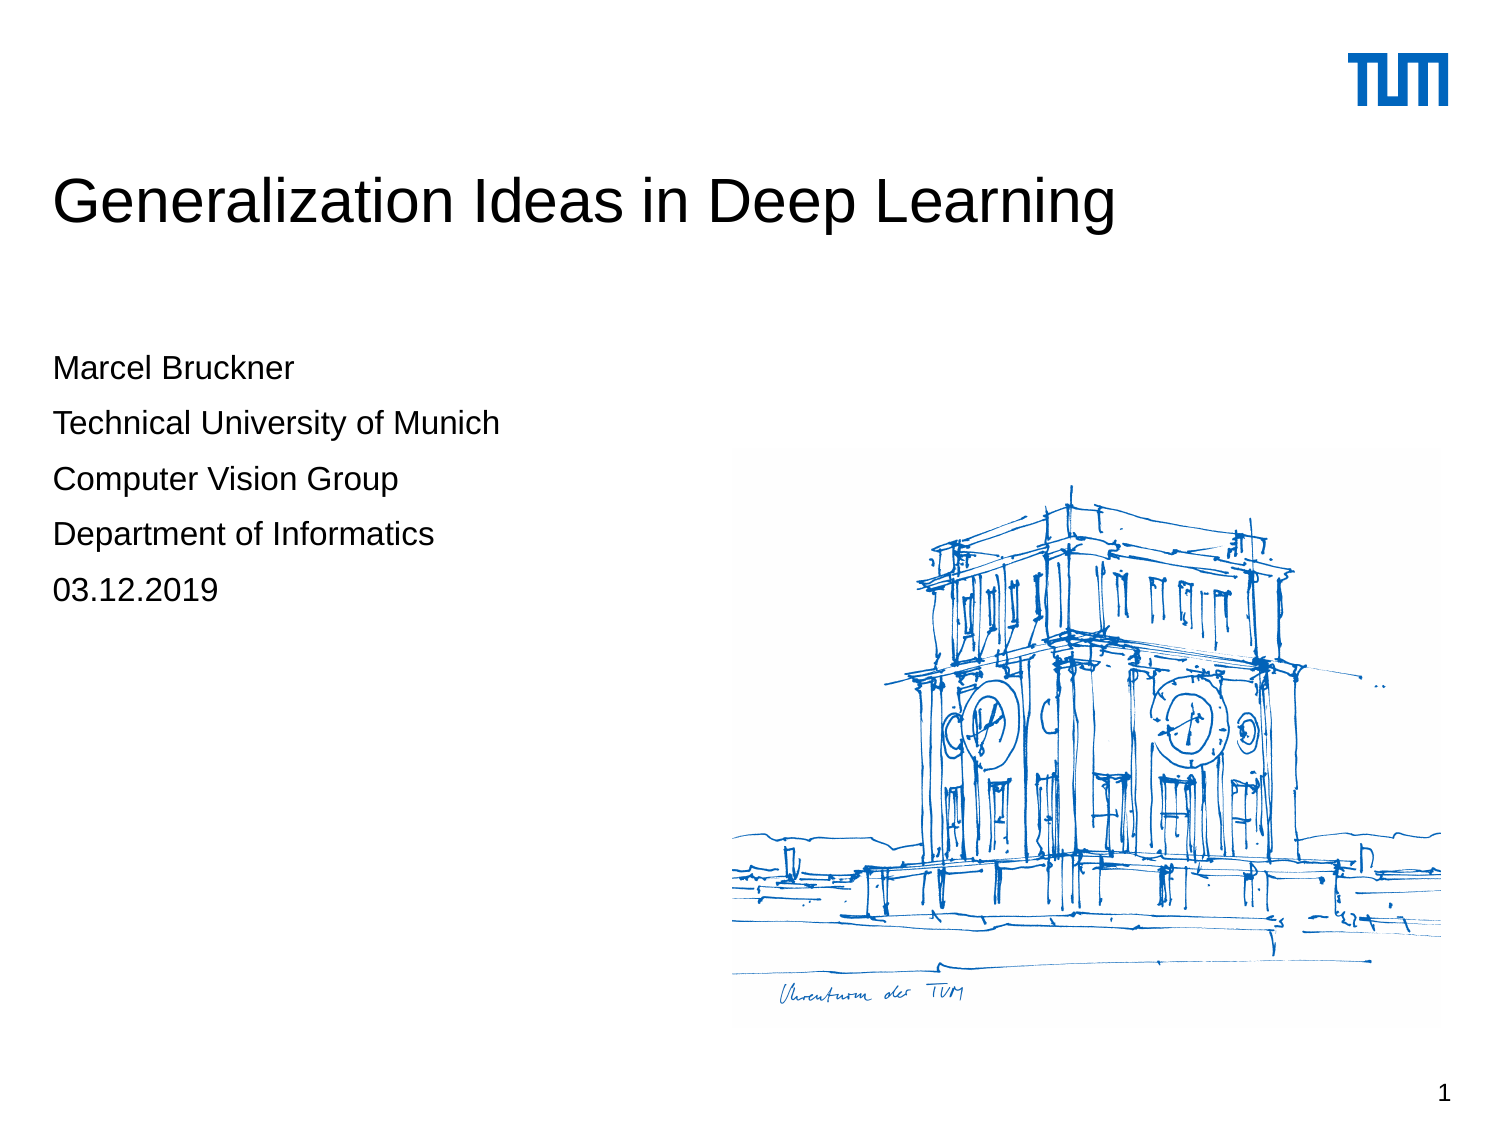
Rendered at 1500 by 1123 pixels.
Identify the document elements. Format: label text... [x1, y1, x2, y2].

title Generalization Ideas in Deep Learning [52, 165, 1453, 236]
picture [732, 448, 1441, 1028]
list Marcel Bruckner Technical University of Munich Computer Vision Group Department of Informatics 03.12.2019 [52, 330, 1453, 609]
